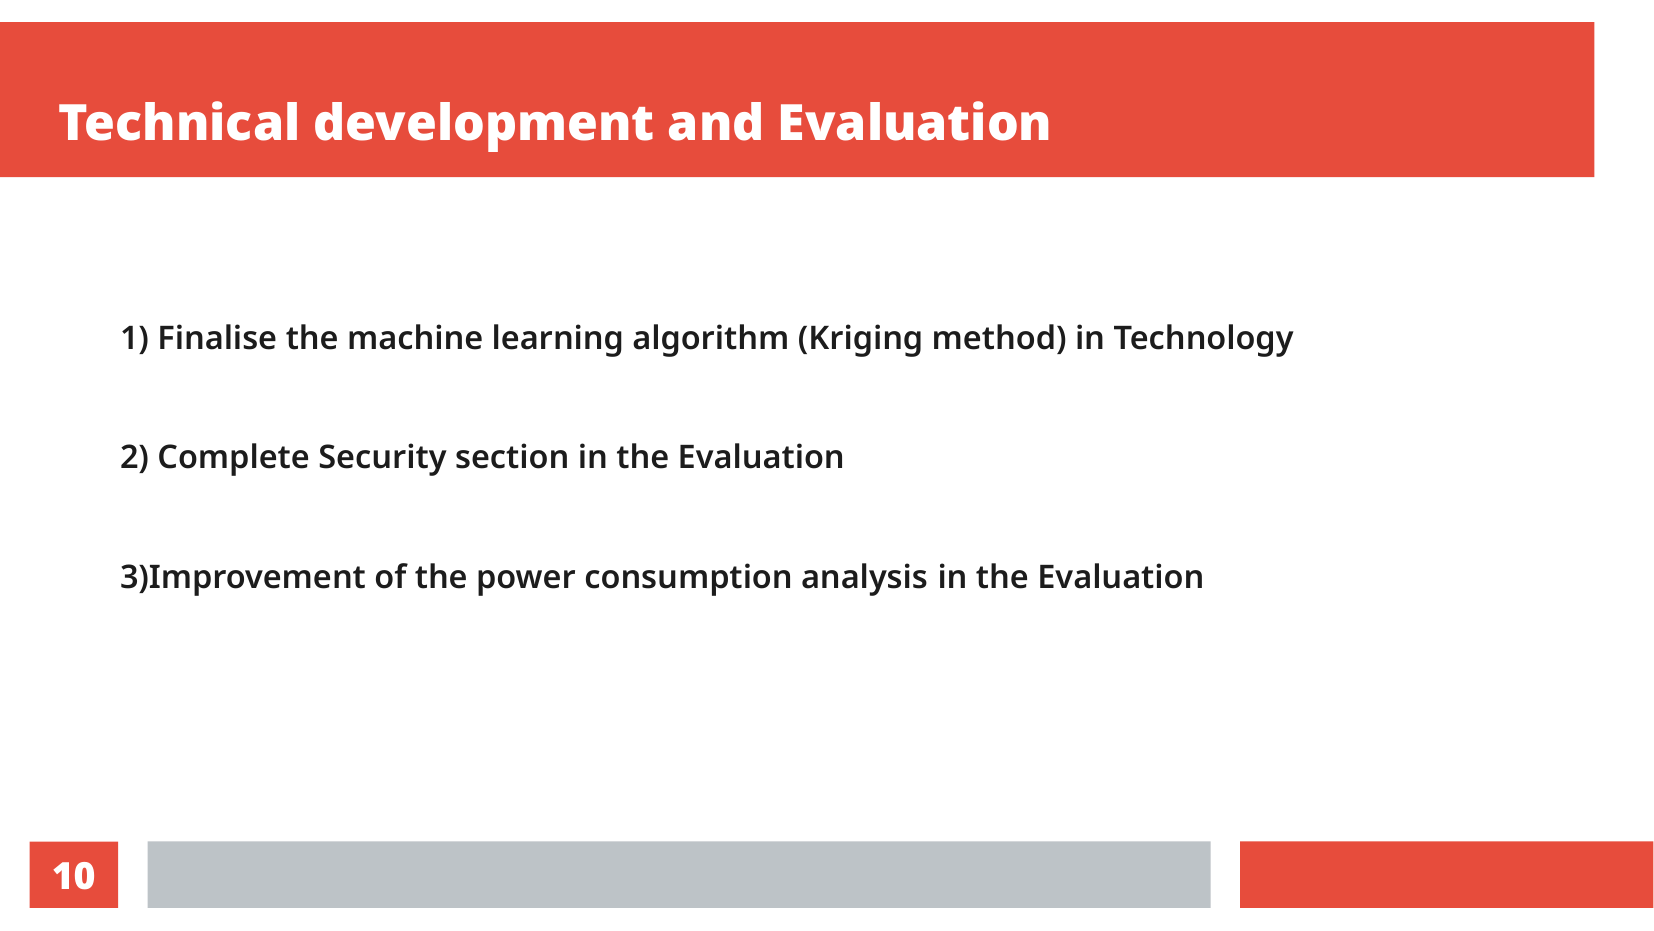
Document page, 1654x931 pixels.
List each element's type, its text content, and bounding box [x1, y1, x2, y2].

list 1) Finalise the machine learning algorithm (Kriging method) in Technology 2) Complete Security section in the Evaluation 3)Improvement of the power consumption analysis in the Evaluation [120, 315, 1561, 601]
title Technical development and Evaluation [59, 44, 1595, 156]
